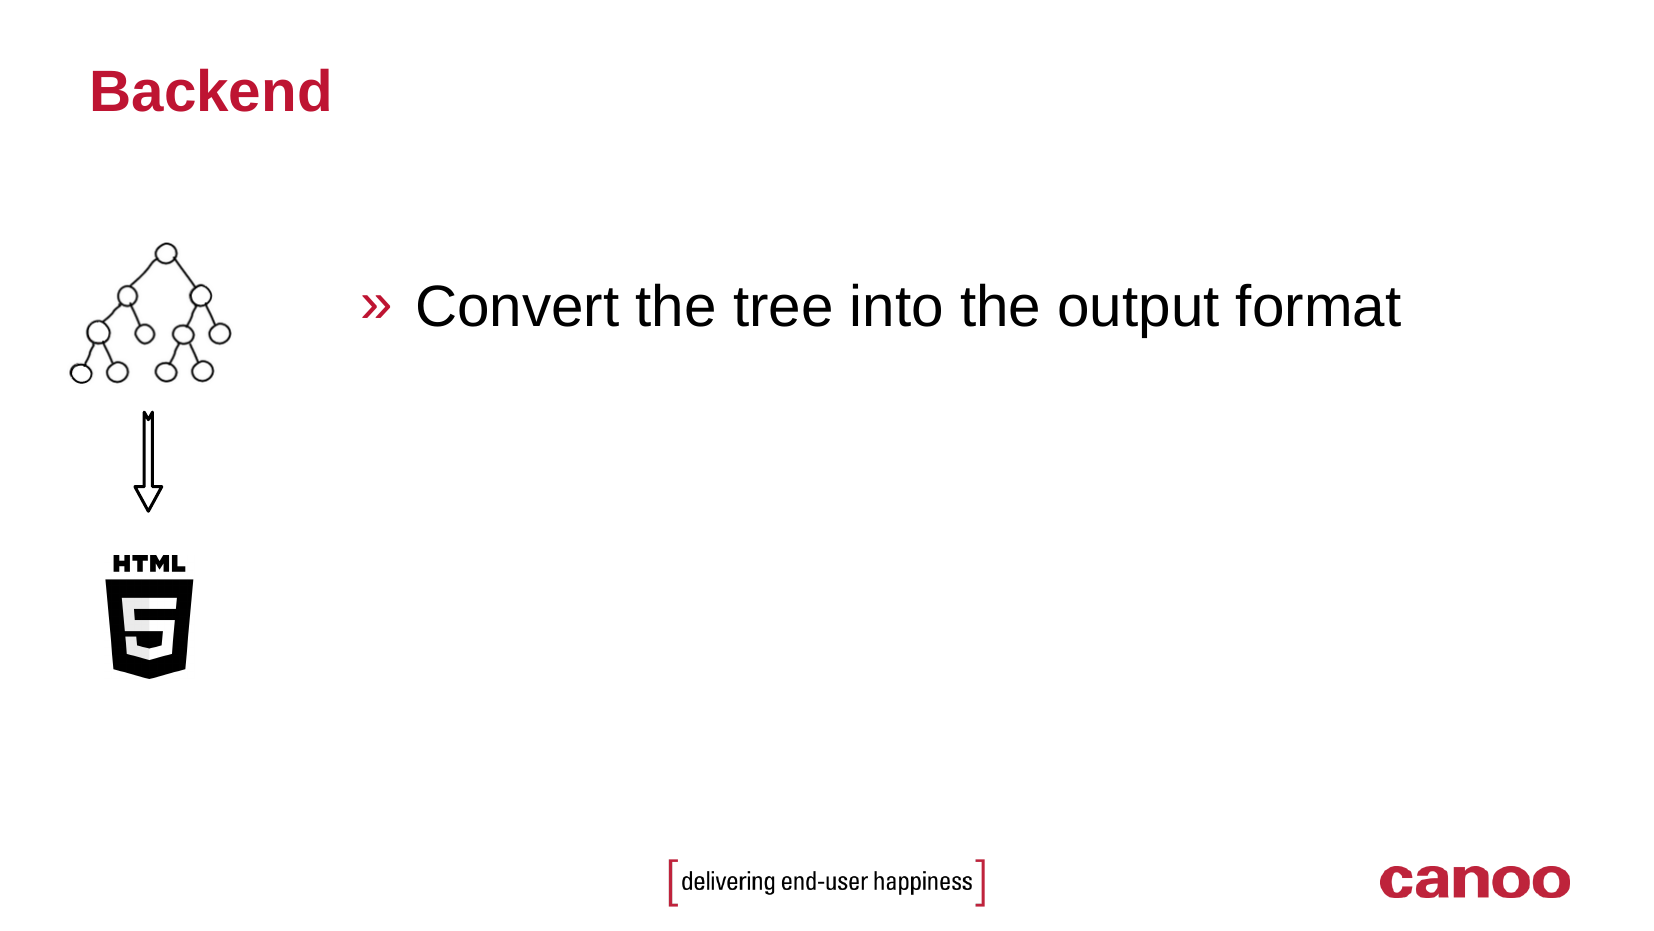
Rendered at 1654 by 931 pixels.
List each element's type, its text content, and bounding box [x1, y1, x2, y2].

picture [59, 240, 240, 391]
picture [662, 855, 991, 910]
list Convert the tree into the output format [345, 260, 1486, 786]
title Backend [75, 45, 1591, 136]
picture [1380, 866, 1570, 898]
picture [104, 555, 195, 679]
